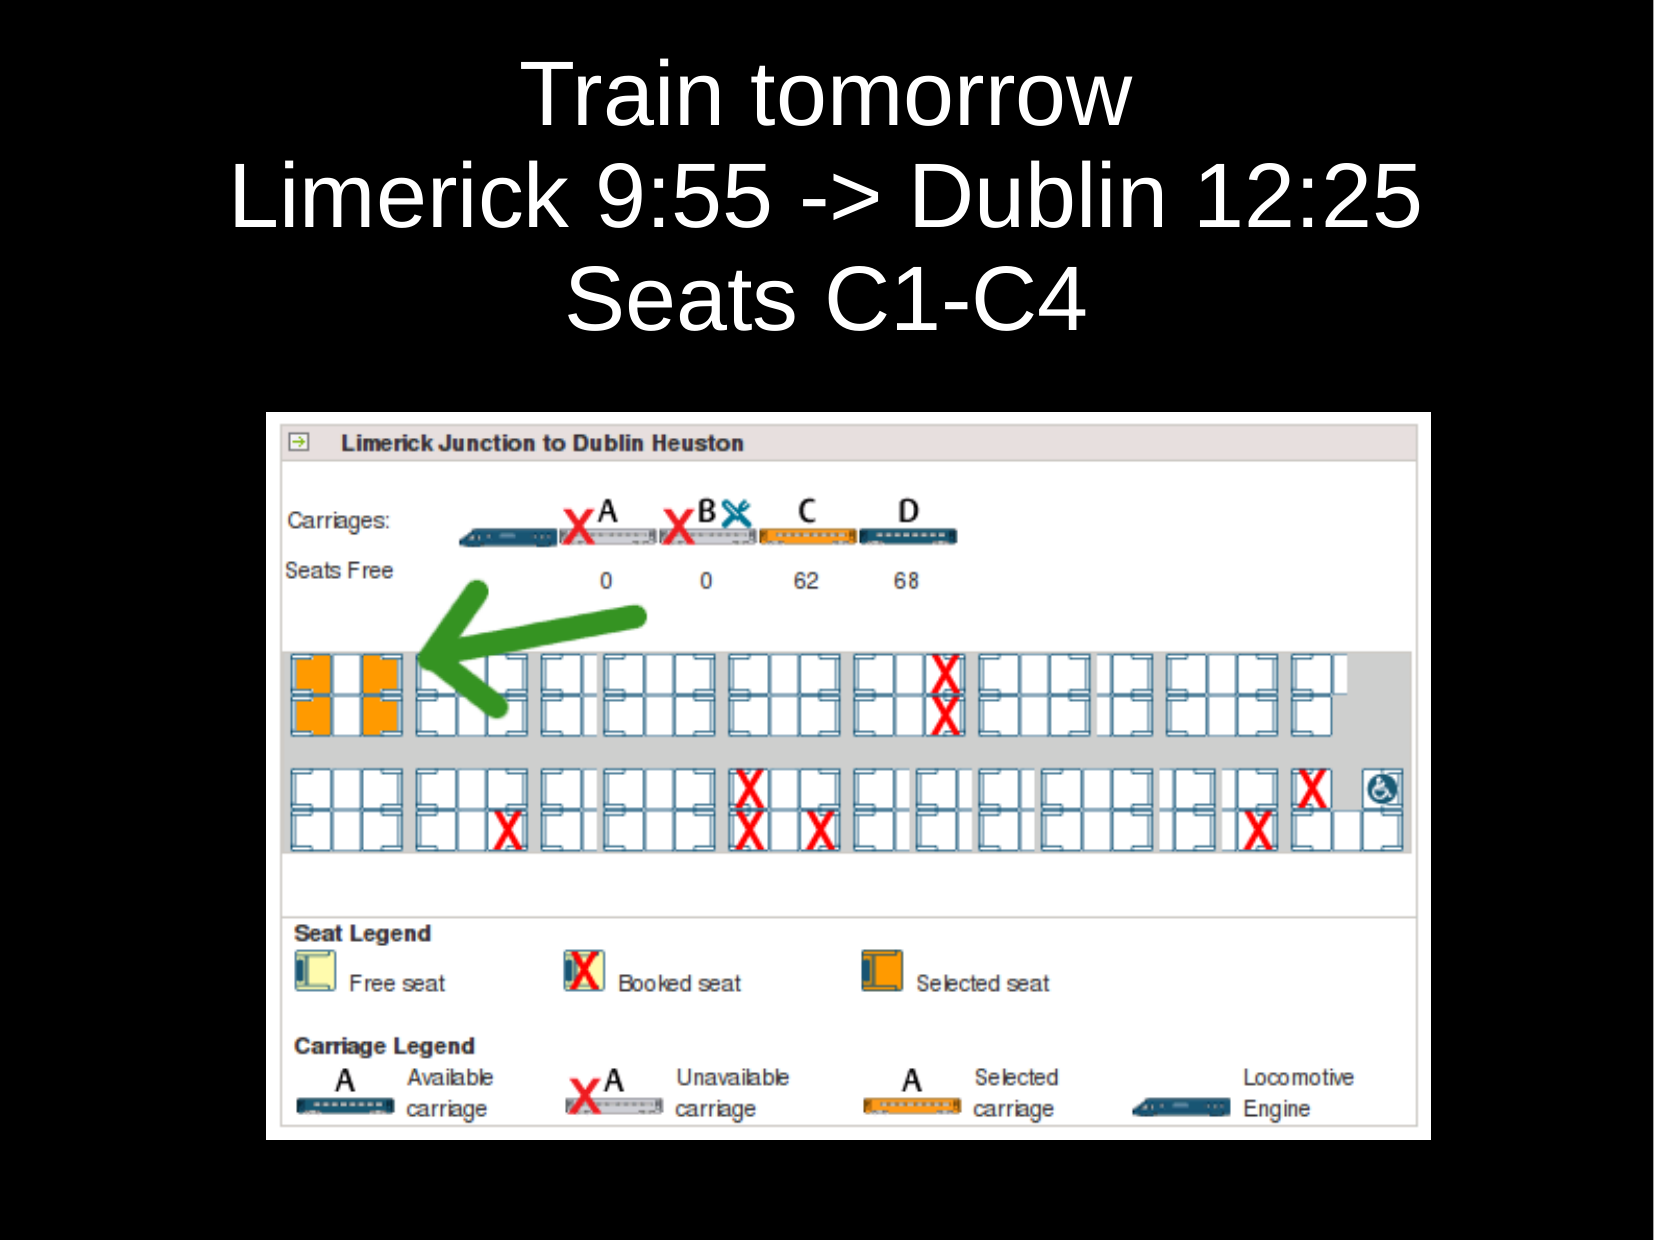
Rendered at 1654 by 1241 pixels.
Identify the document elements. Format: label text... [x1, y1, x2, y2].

picture [266, 412, 1431, 1140]
title Train tomorrow Limerick 9:55 -> Dublin 12:25 Seats C1-C4 [82, 0, 1571, 410]
